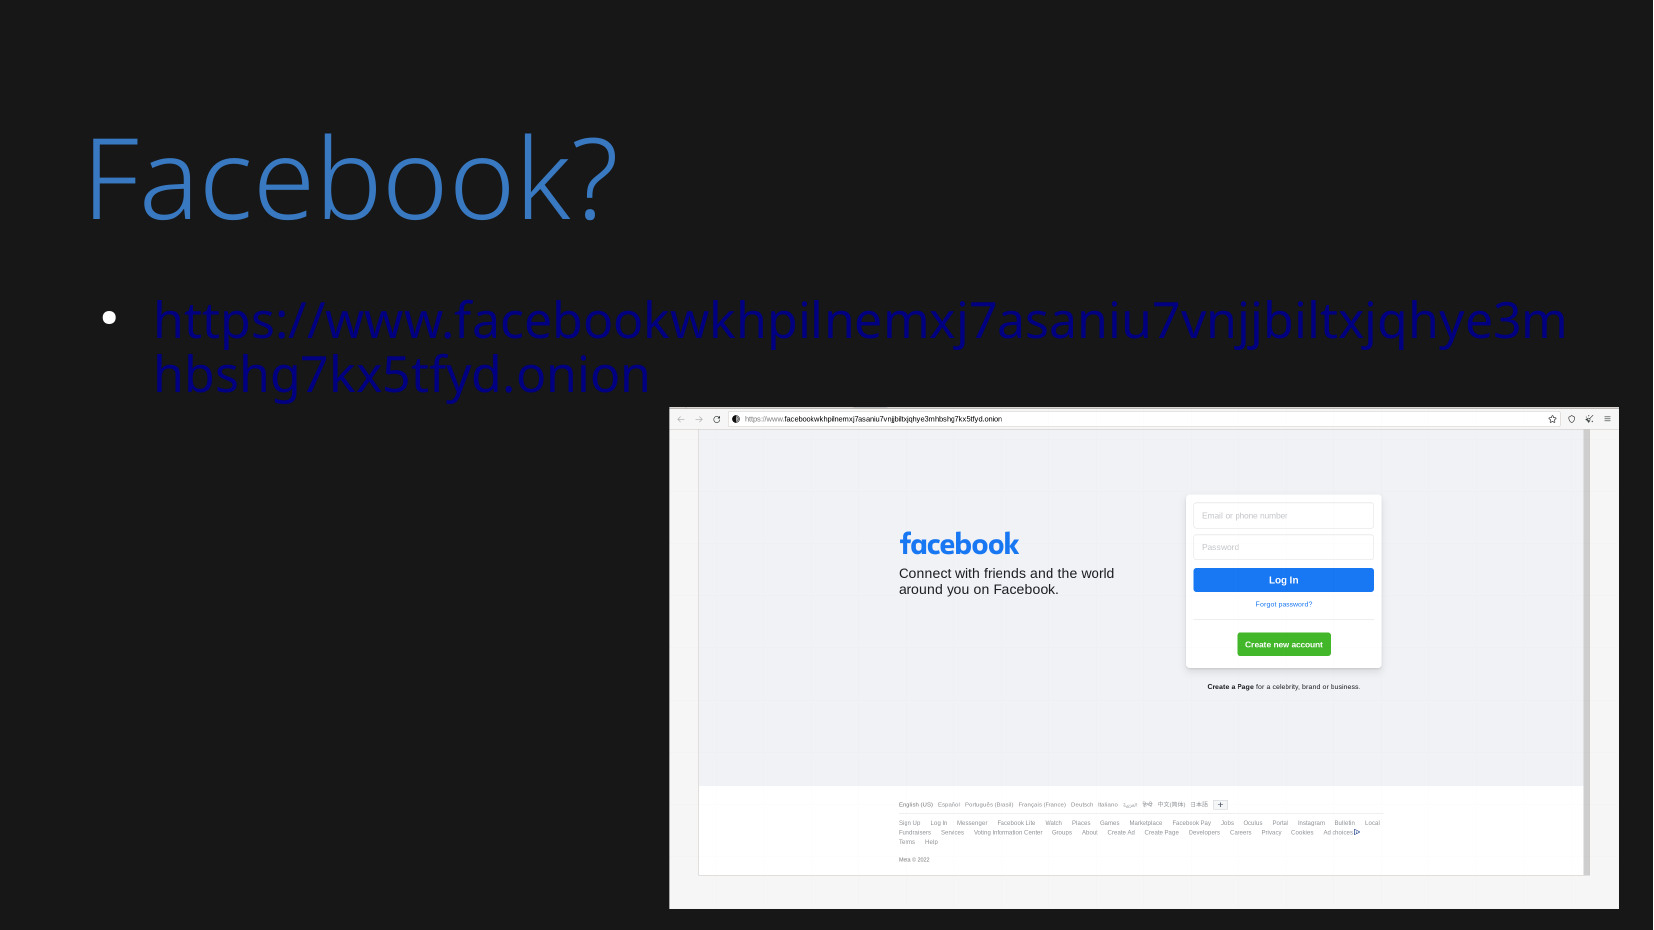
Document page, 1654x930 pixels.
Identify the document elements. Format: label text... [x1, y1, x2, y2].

list https://www.facebookwkhpilnemxj7asaniu7vnjjbiltxjqhye3mhbshg7kx5tfyd.onion [82, 285, 1571, 795]
picture [669, 407, 1619, 909]
title Facebook? [82, 60, 1653, 253]
